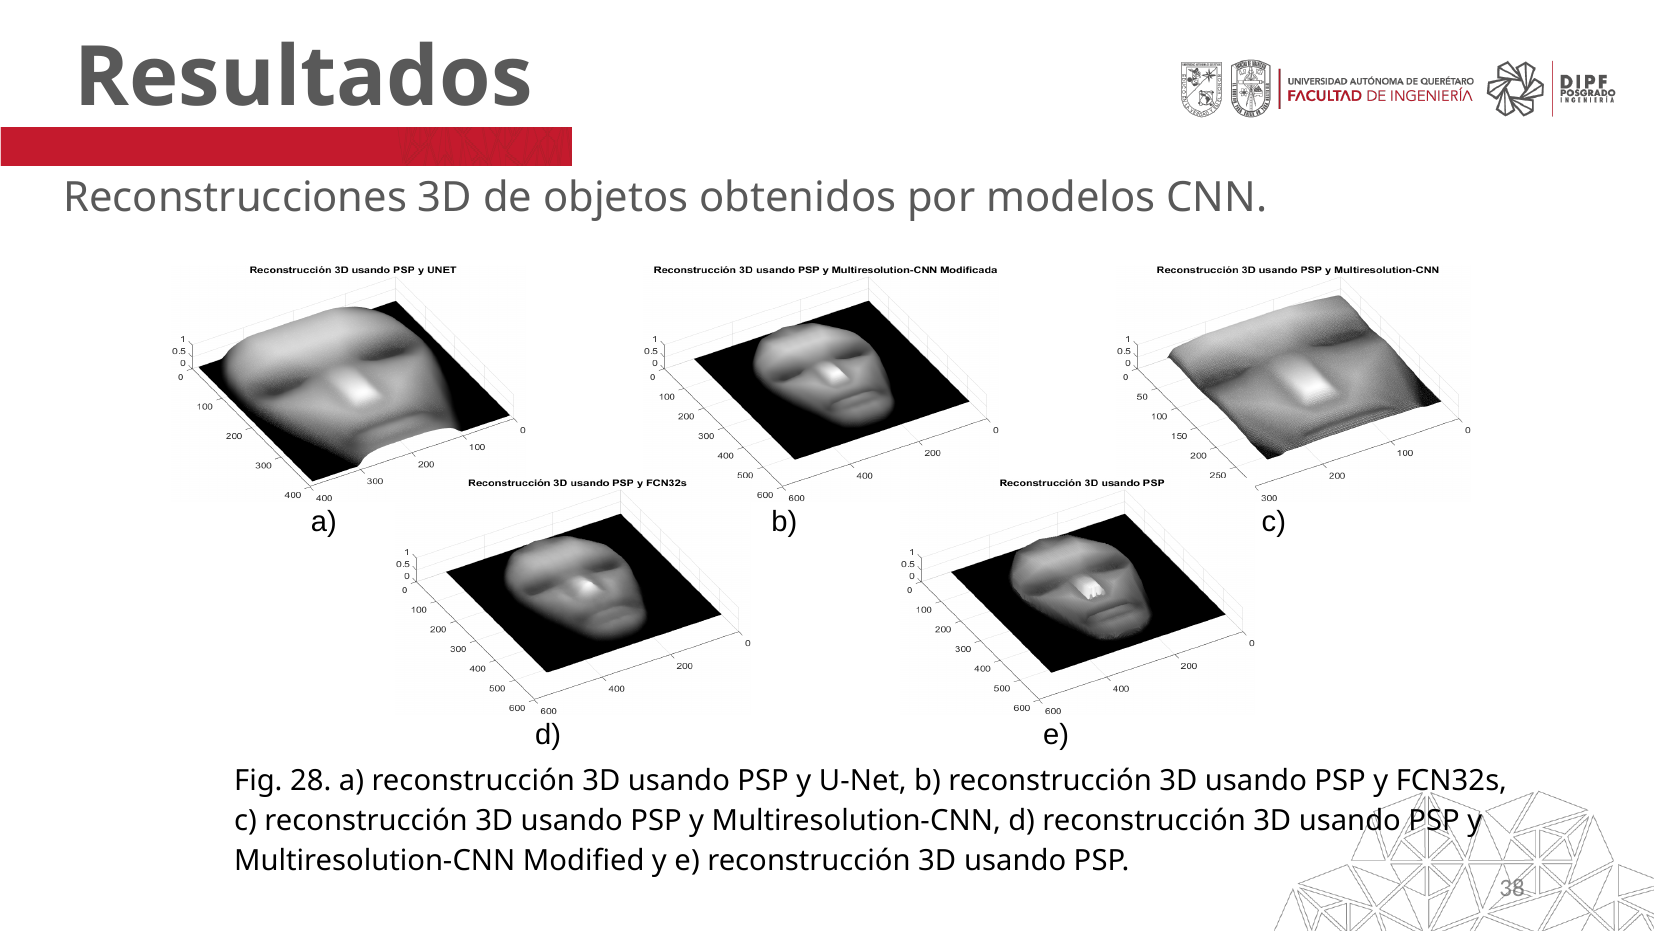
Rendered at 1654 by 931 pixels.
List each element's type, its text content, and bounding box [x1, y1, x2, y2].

picture [171, 265, 1471, 715]
text_box Fig. 28. a) reconstrucción 3D usando PSP y U-Net, b) reconstrucción 3D usando PSP y FCN32s, c) reconstrucción 3D usando PSP y Multiresolution-CNN, d) reconstrucción 3D usando PSP y Multiresolution-CNN Modified y e) reconstrucción 3D usando PSP. [219, 752, 1536, 888]
text_box e) [1028, 710, 1127, 752]
text_box Resultados [54, 11, 572, 127]
picture [1257, 781, 1654, 931]
picture [0, 127, 572, 166]
text_box d) [520, 710, 619, 752]
picture [1176, 54, 1620, 133]
text_box c) [1246, 497, 1345, 548]
text_box b) [756, 497, 855, 548]
text_box a) [296, 497, 394, 548]
text_box Reconstrucciones 3D de objetos obtenidos por modelos CNN. [48, 162, 1612, 227]
